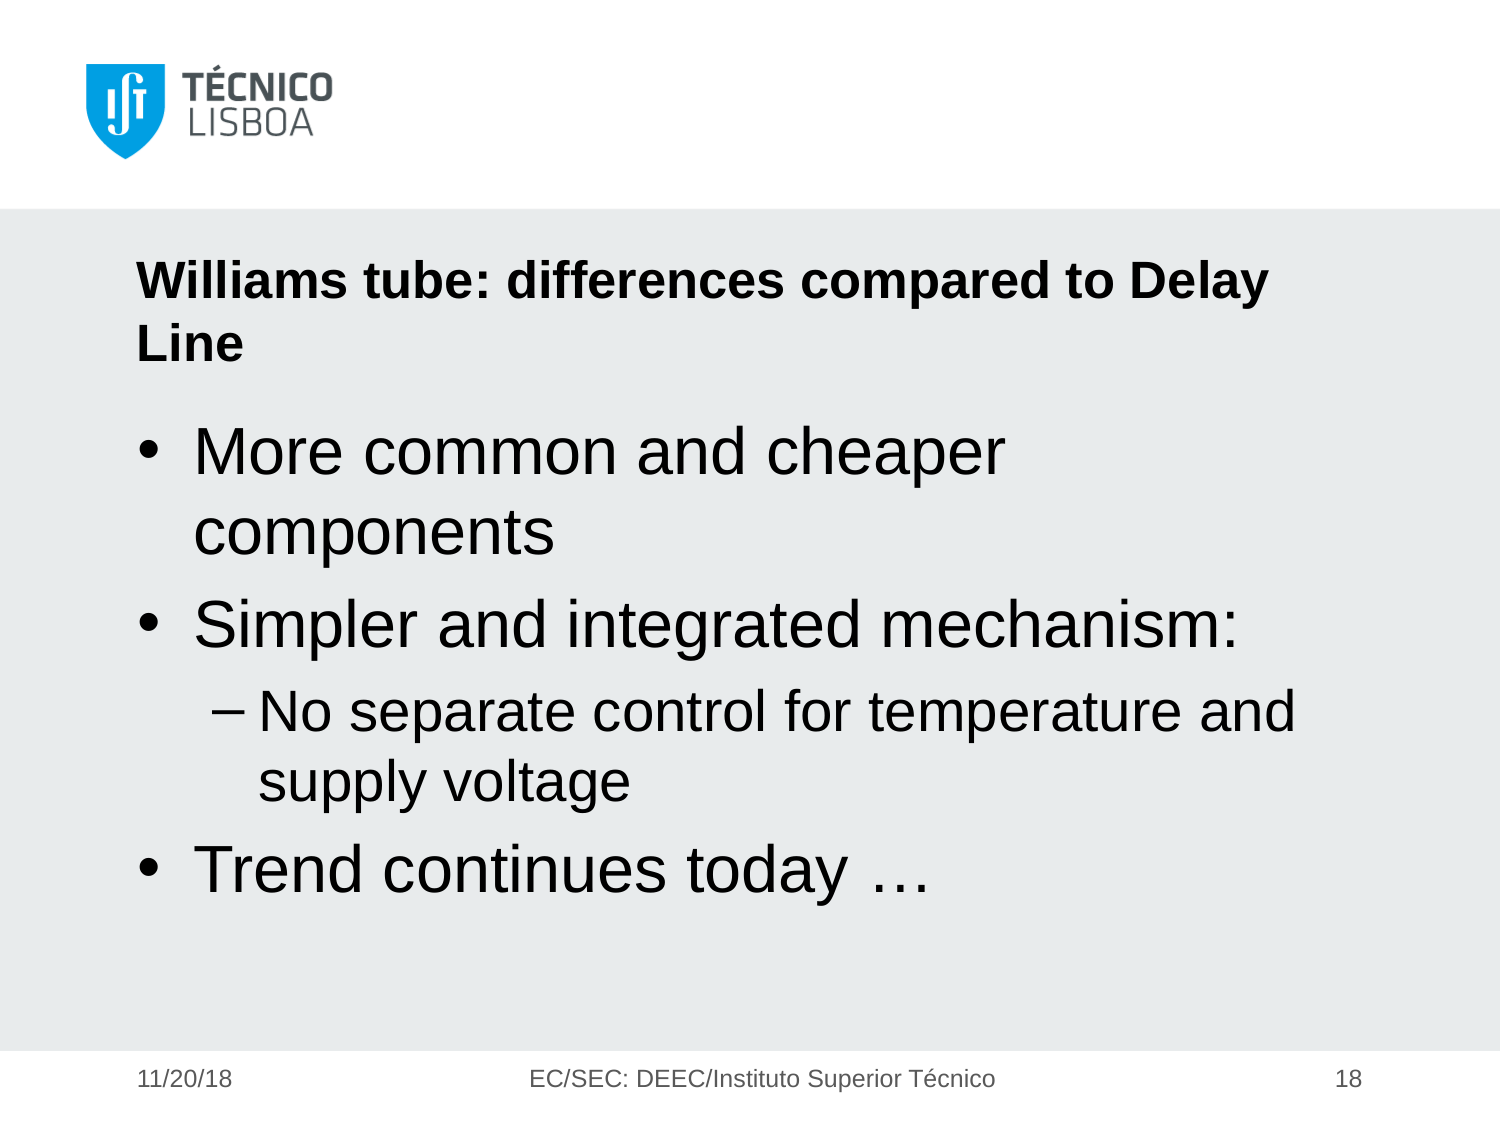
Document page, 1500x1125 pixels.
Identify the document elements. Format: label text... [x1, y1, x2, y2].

list More common and cheaper components Simpler and integrated mechanism: No separate control for temperature and supply voltage Trend continues today … [121, 400, 1378, 1005]
picture [0, 0, 1500, 1125]
slide_number 11/20/18 [121, 1052, 425, 1103]
title Williams tube: differences compared to Delay Line [121, 237, 1378, 381]
slide_number <number> [1077, 1052, 1378, 1103]
footer EC/SEC: DEEC/Instituto Superior Técnico [512, 1052, 1021, 1103]
